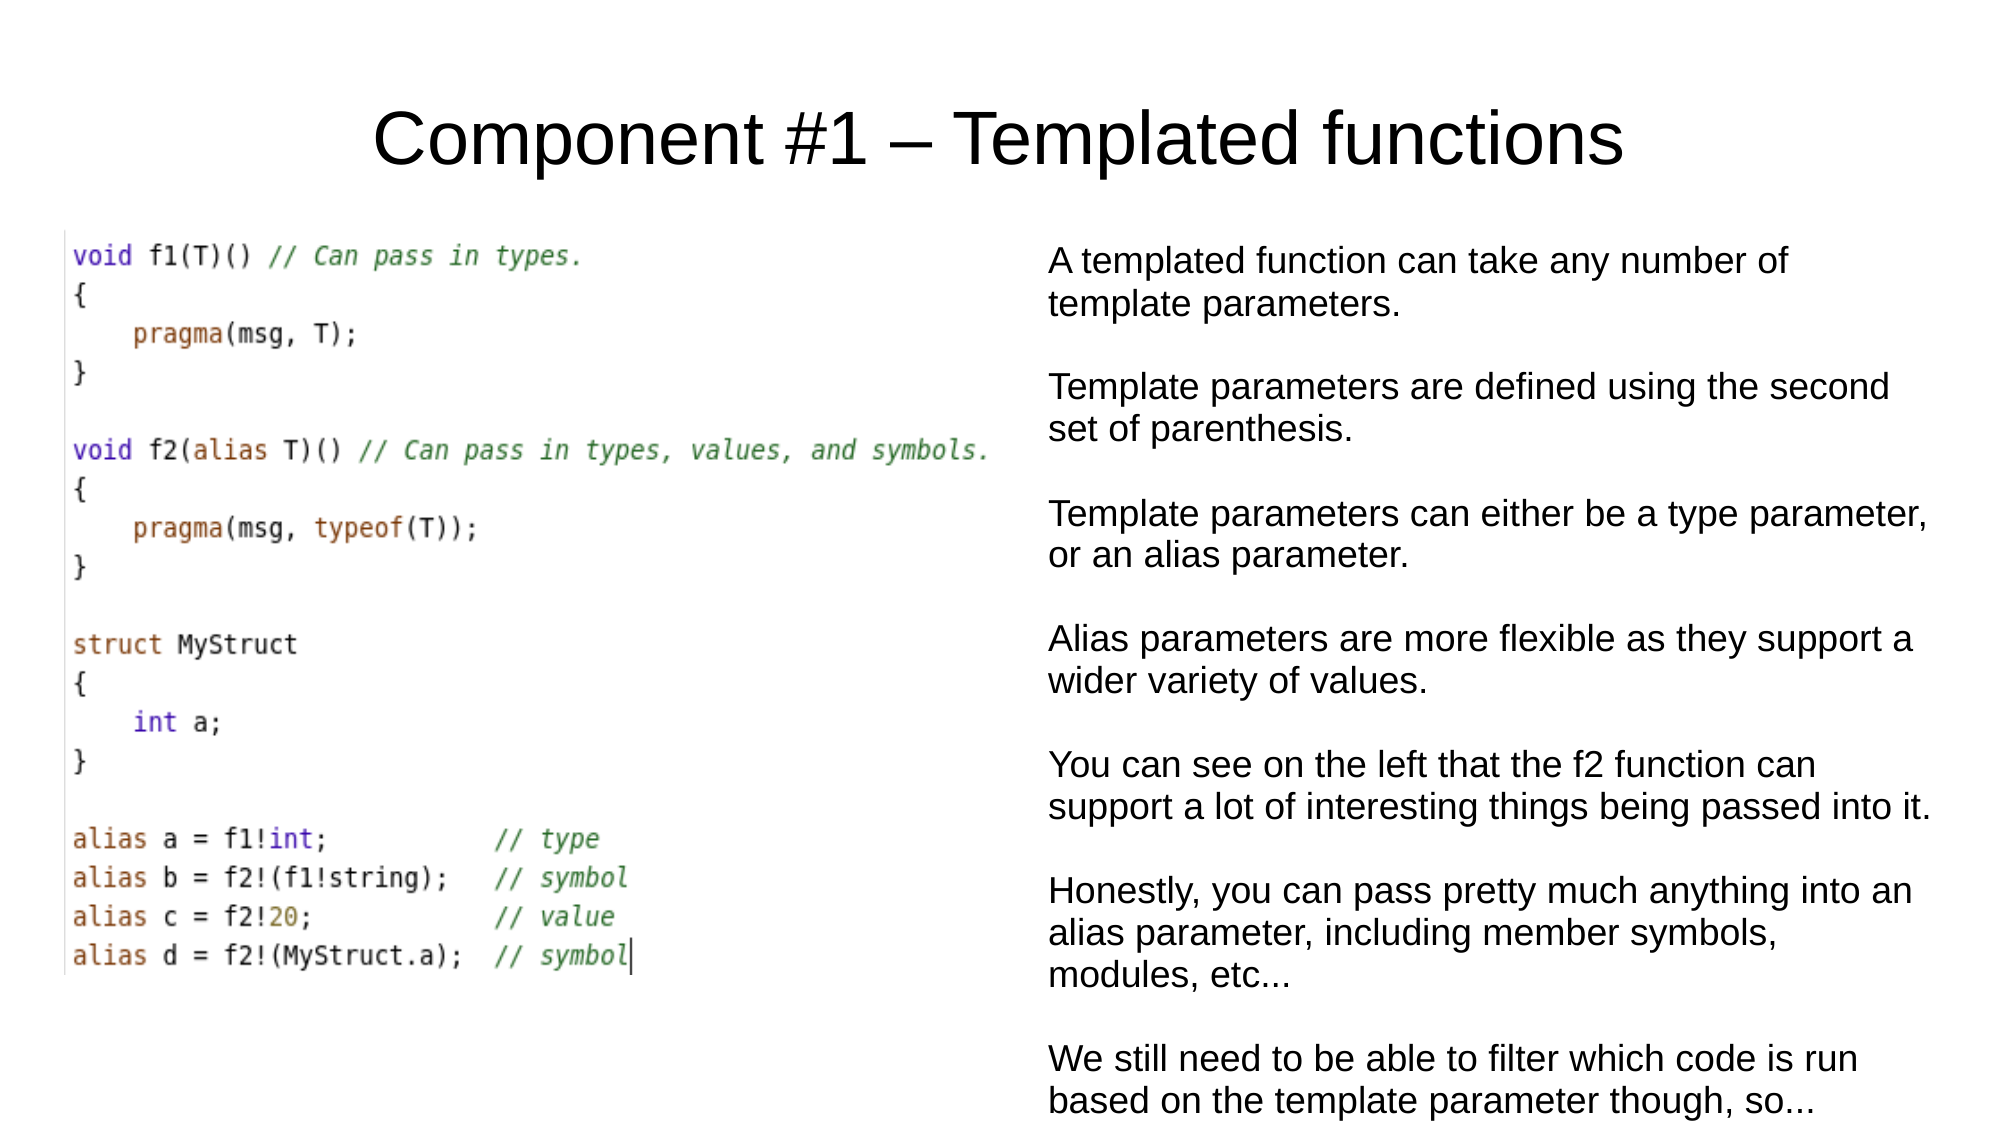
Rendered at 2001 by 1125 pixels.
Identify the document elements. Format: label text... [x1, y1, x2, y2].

picture [64, 215, 1004, 975]
title Component #1 – Templated functions [99, 44, 1900, 233]
text_box A templated function can take any number of template parameters. Template parameters are defined using the second set of parenthesis. Template parameters can either be a type parameter, or an alias parameter. Alias parameters are more flexible as they support a wider variety of values. You can see on the left that the f2 function can support a lot of interesting things being passed into it. Honestly, you can pass pretty much anything into an alias parameter, including member symbols, modules, etc... We still need to be able to filter which code is run based on the template parameter though, so... [1033, 232, 1949, 1125]
